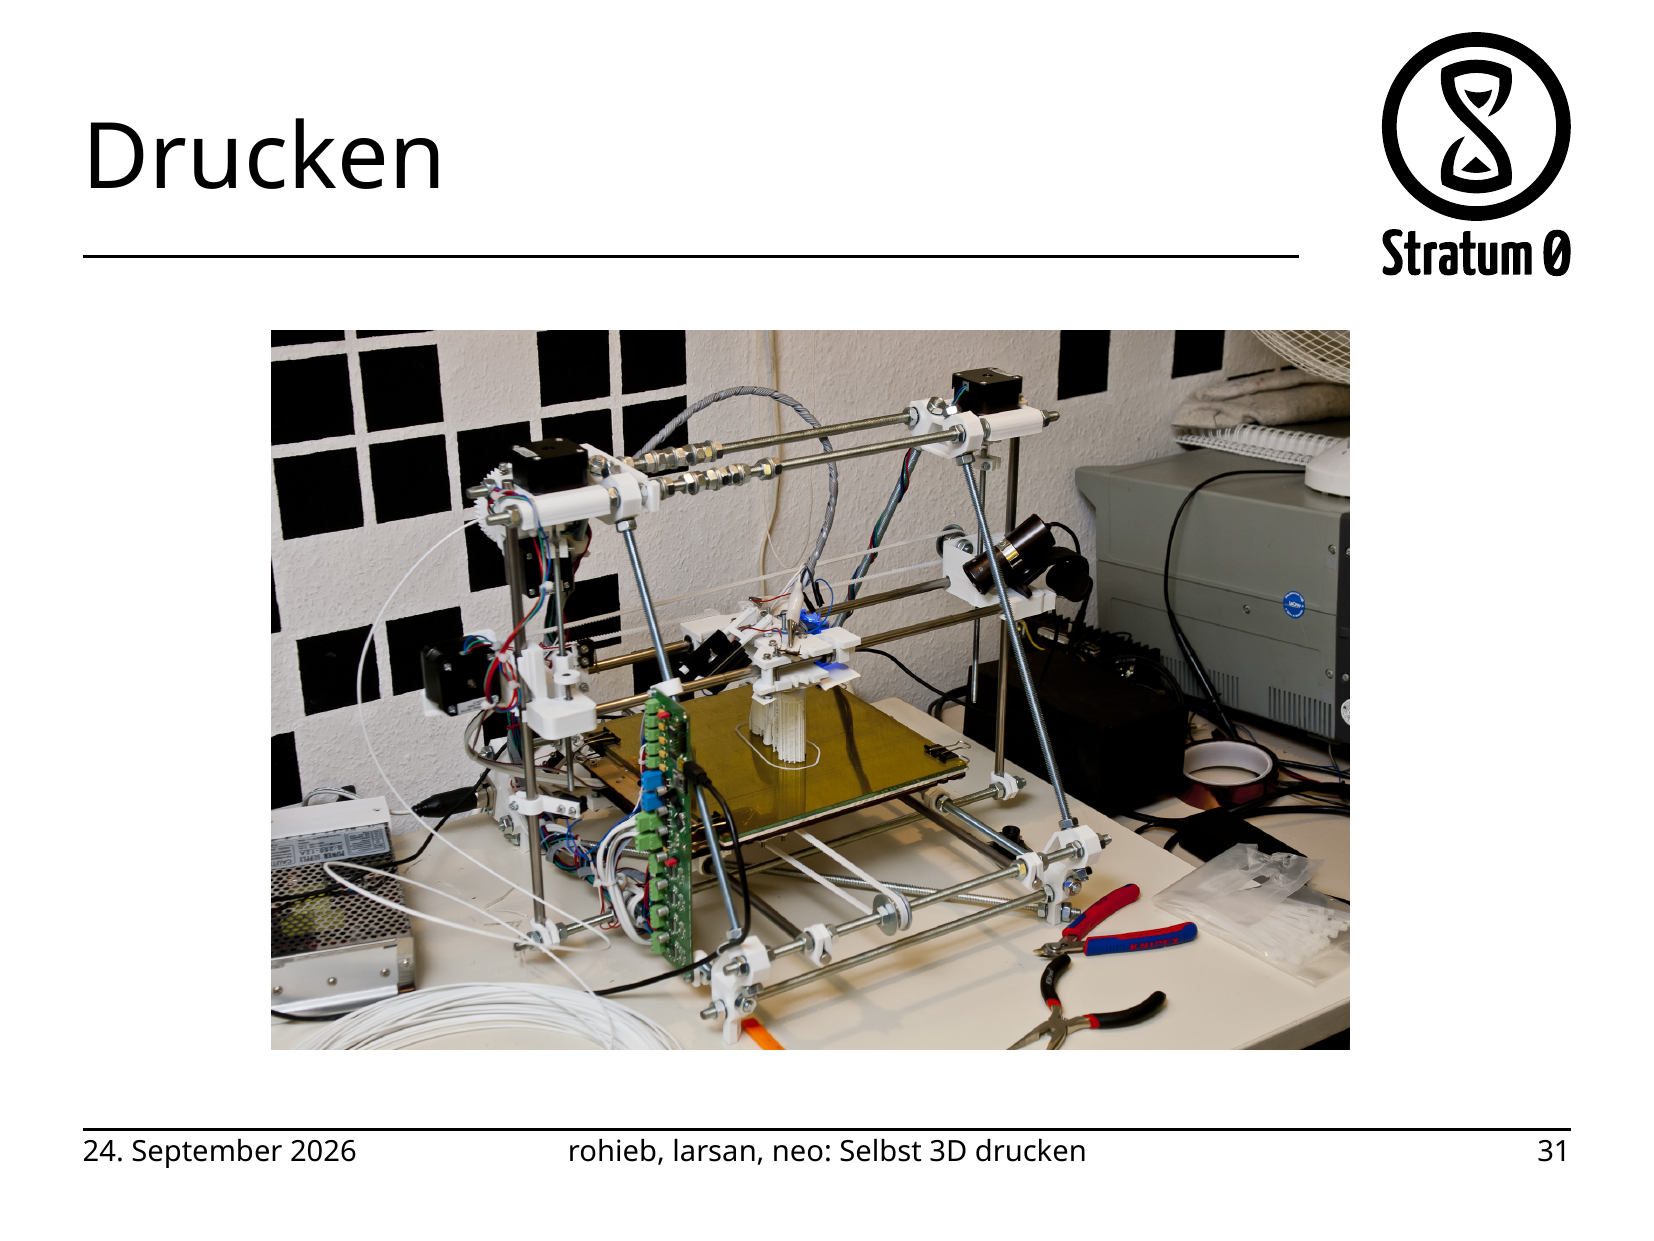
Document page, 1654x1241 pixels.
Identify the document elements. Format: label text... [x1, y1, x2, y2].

picture [271, 330, 1350, 1051]
title Drucken [82, 49, 1300, 257]
